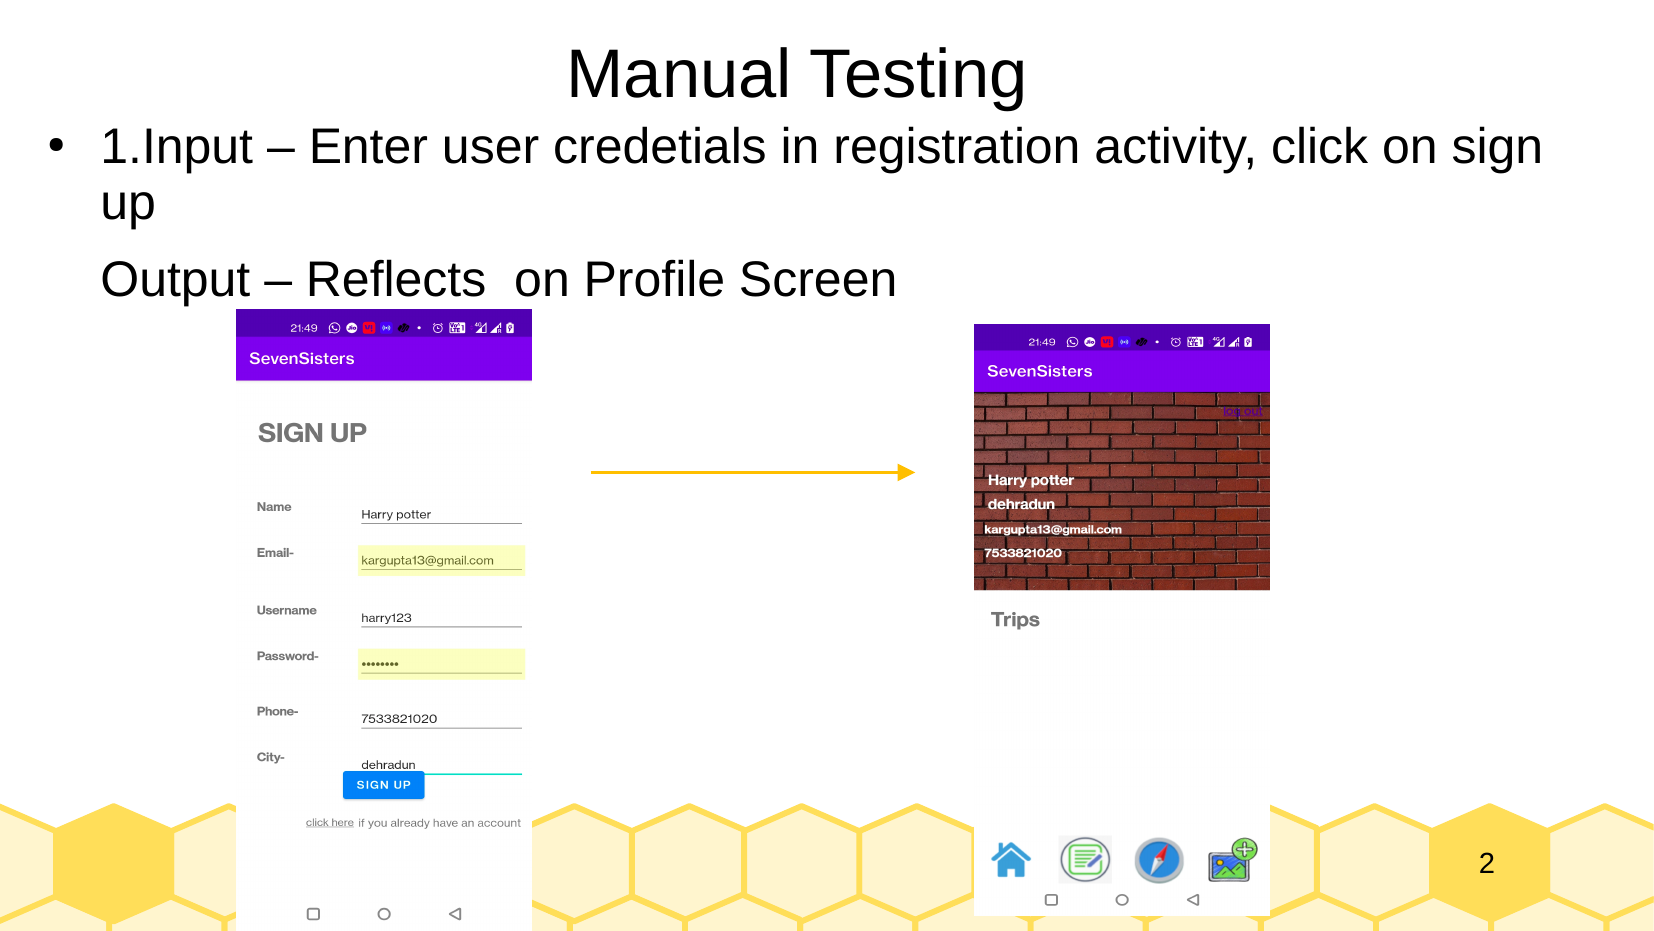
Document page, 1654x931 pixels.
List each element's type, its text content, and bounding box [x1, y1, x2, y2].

picture [974, 324, 1270, 916]
title Manual Testing [59, 0, 1536, 118]
picture [236, 309, 532, 931]
list 1.Input – Enter user credetials in registration activity, click on sign up Output – Reflects on Profile Screen [29, 118, 1565, 886]
